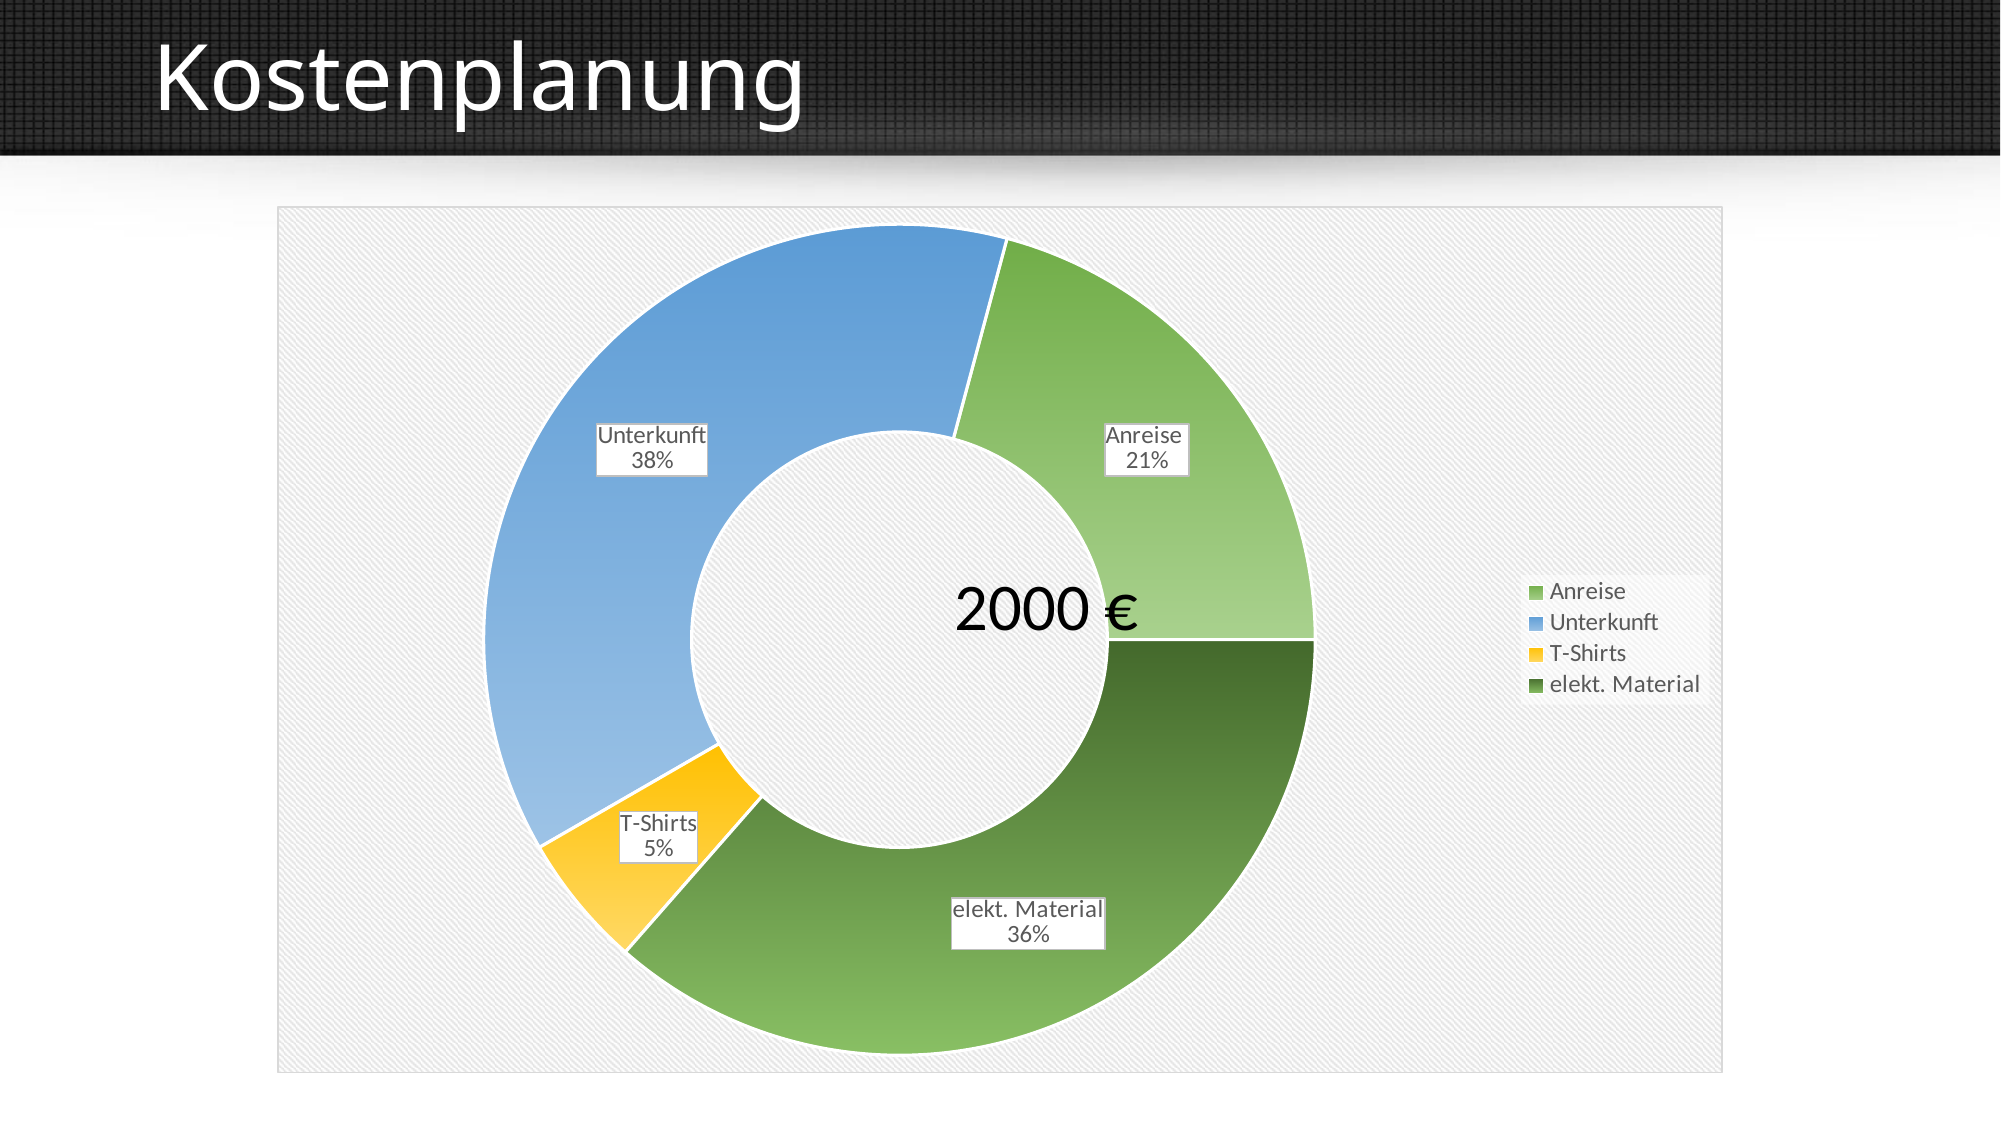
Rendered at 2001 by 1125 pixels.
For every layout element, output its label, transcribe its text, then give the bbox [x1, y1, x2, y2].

text_box 2000 € [939, 556, 1157, 653]
title Kostenplanung [137, 0, 1863, 190]
chart [277, 206, 1723, 1074]
